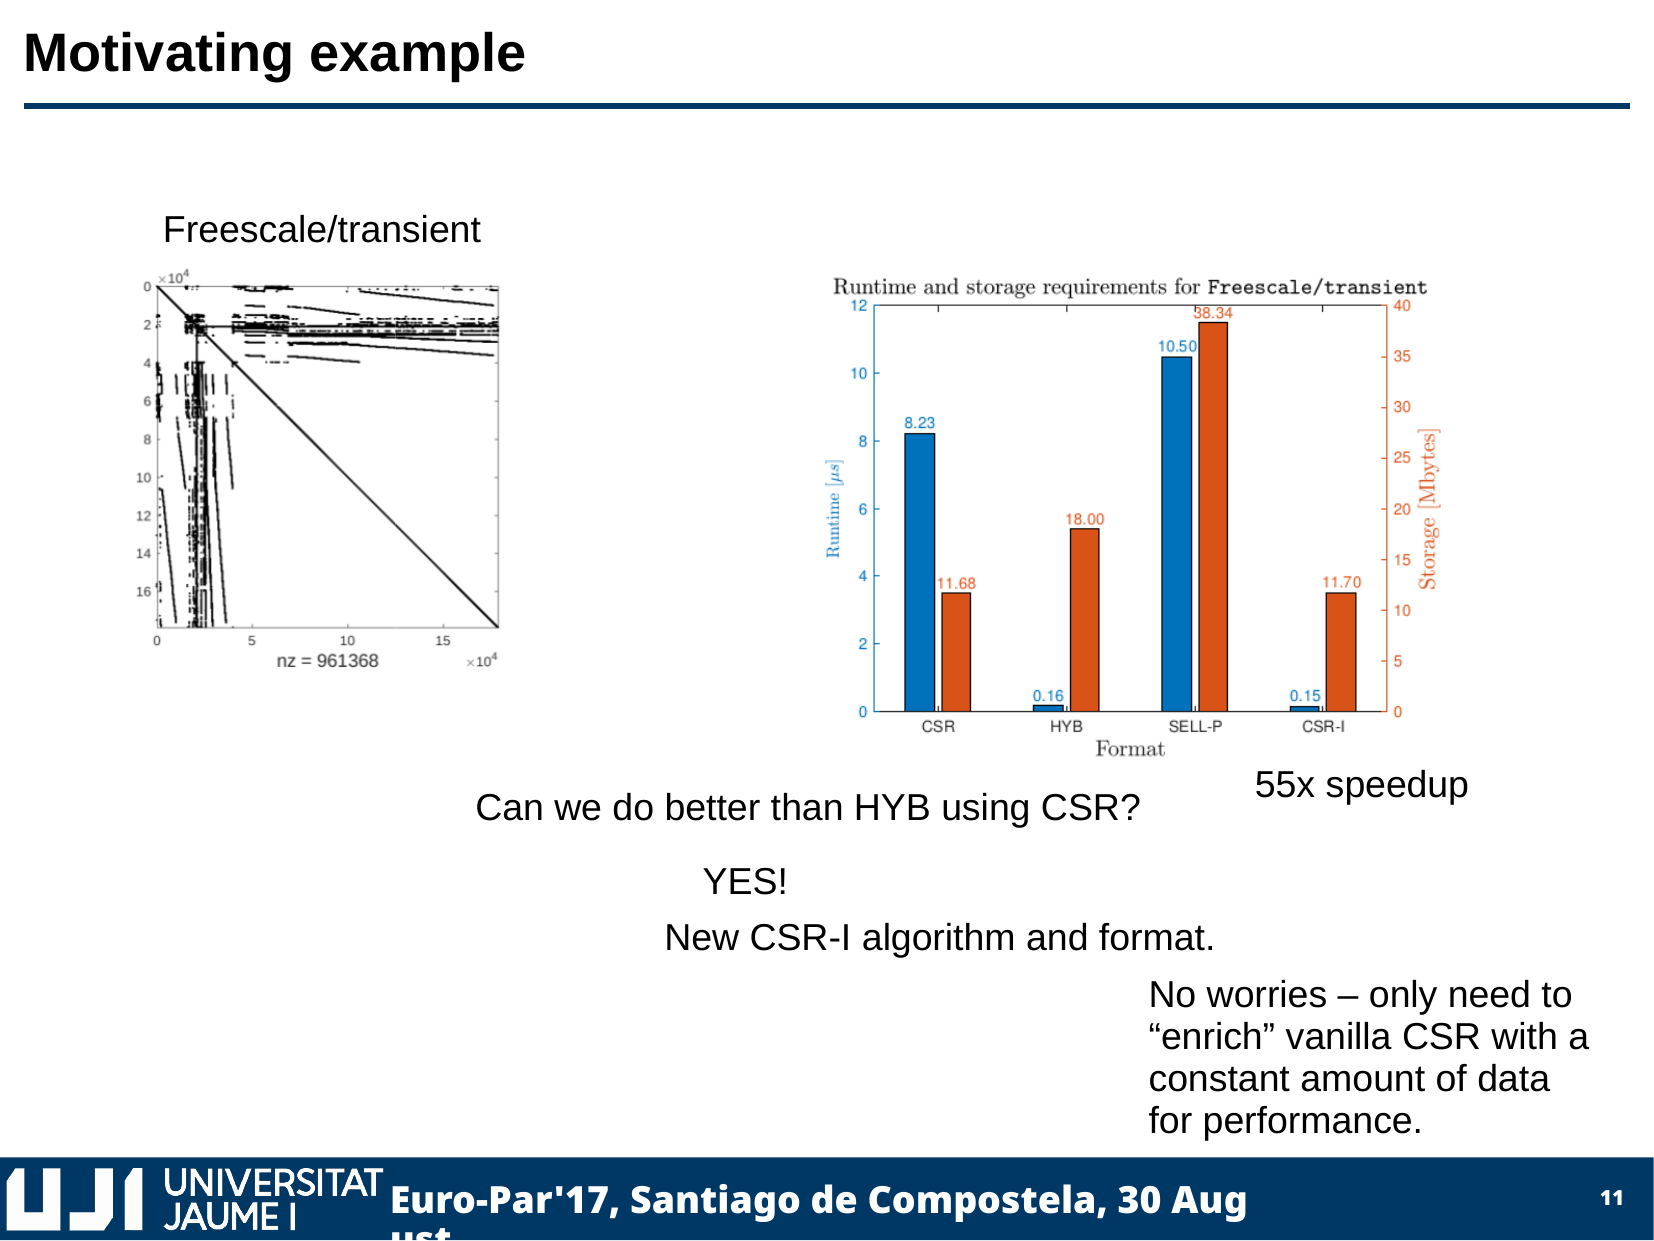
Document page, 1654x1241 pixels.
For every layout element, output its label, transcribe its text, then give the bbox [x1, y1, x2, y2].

text_box Freescale/transient [148, 200, 497, 258]
text_box YES! [687, 853, 804, 909]
text_box Can we do better than HYB using CSR? [460, 779, 1157, 836]
picture [0, 1158, 390, 1241]
text_box New CSR-I algorithm and format. [649, 909, 1231, 966]
text_box No worries – only need to “enrich” vanilla CSR with a constant amount of data for performance. [1133, 965, 1619, 1147]
picture [106, 236, 556, 693]
text_box 55x speedup [1240, 755, 1484, 813]
picture [818, 259, 1453, 779]
title Motivating example [23, 0, 1630, 107]
